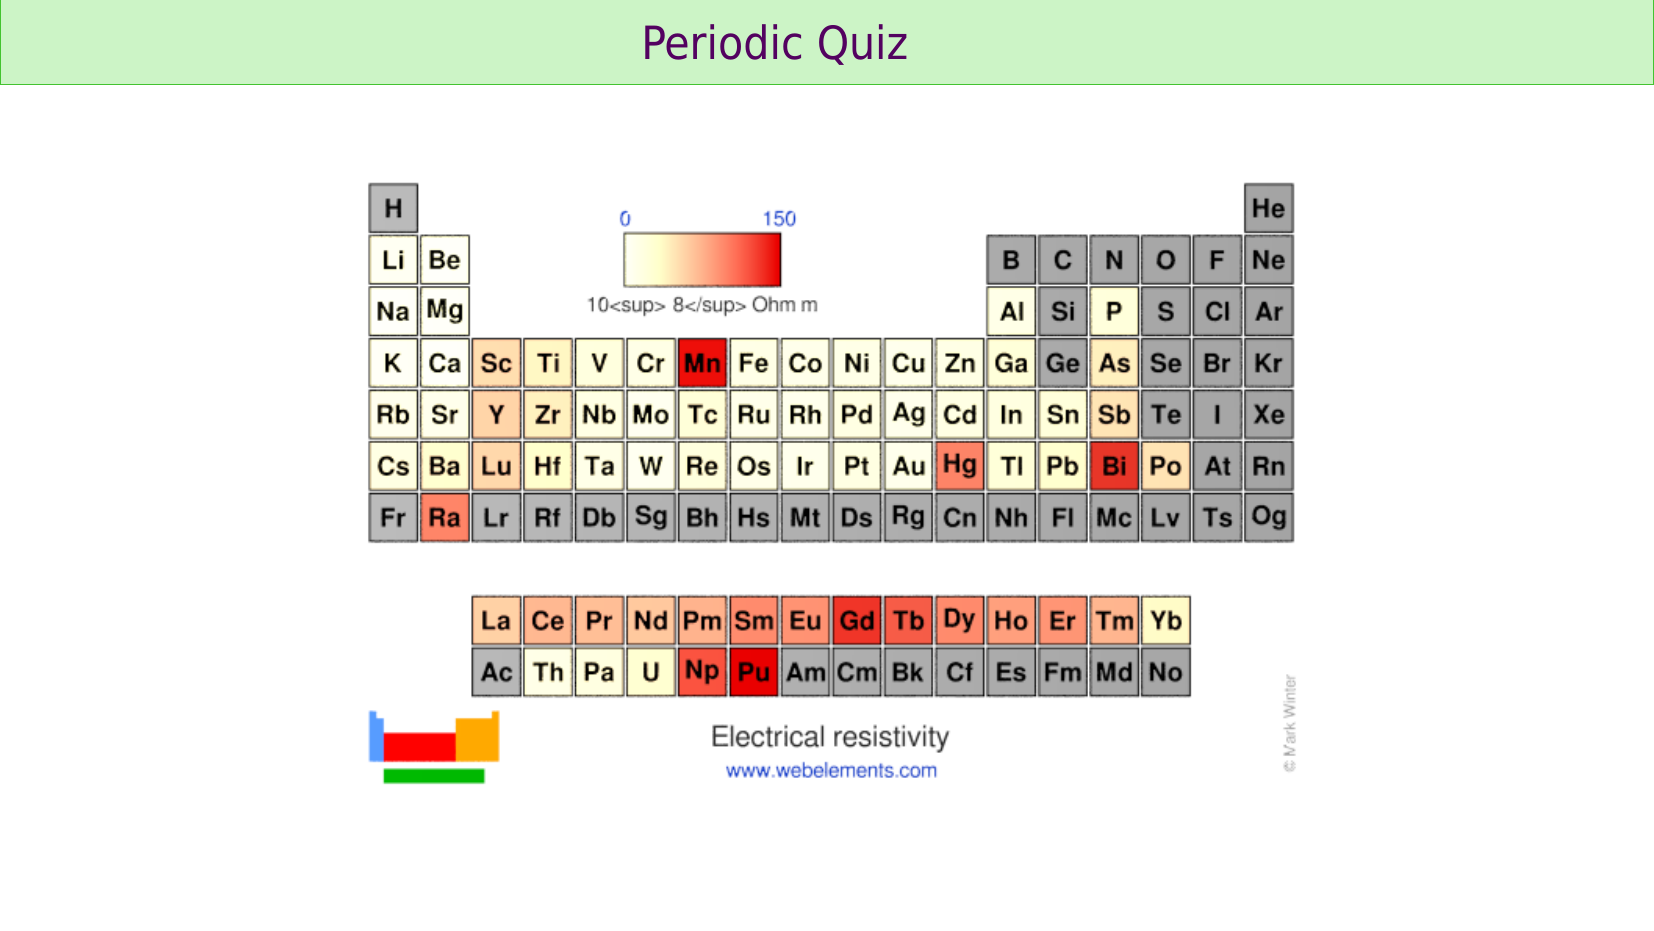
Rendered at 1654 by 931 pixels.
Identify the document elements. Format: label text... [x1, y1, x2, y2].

text_box [0, 0, 1654, 85]
picture [331, 166, 1332, 792]
text_box Periodic Quiz [626, 9, 937, 78]
